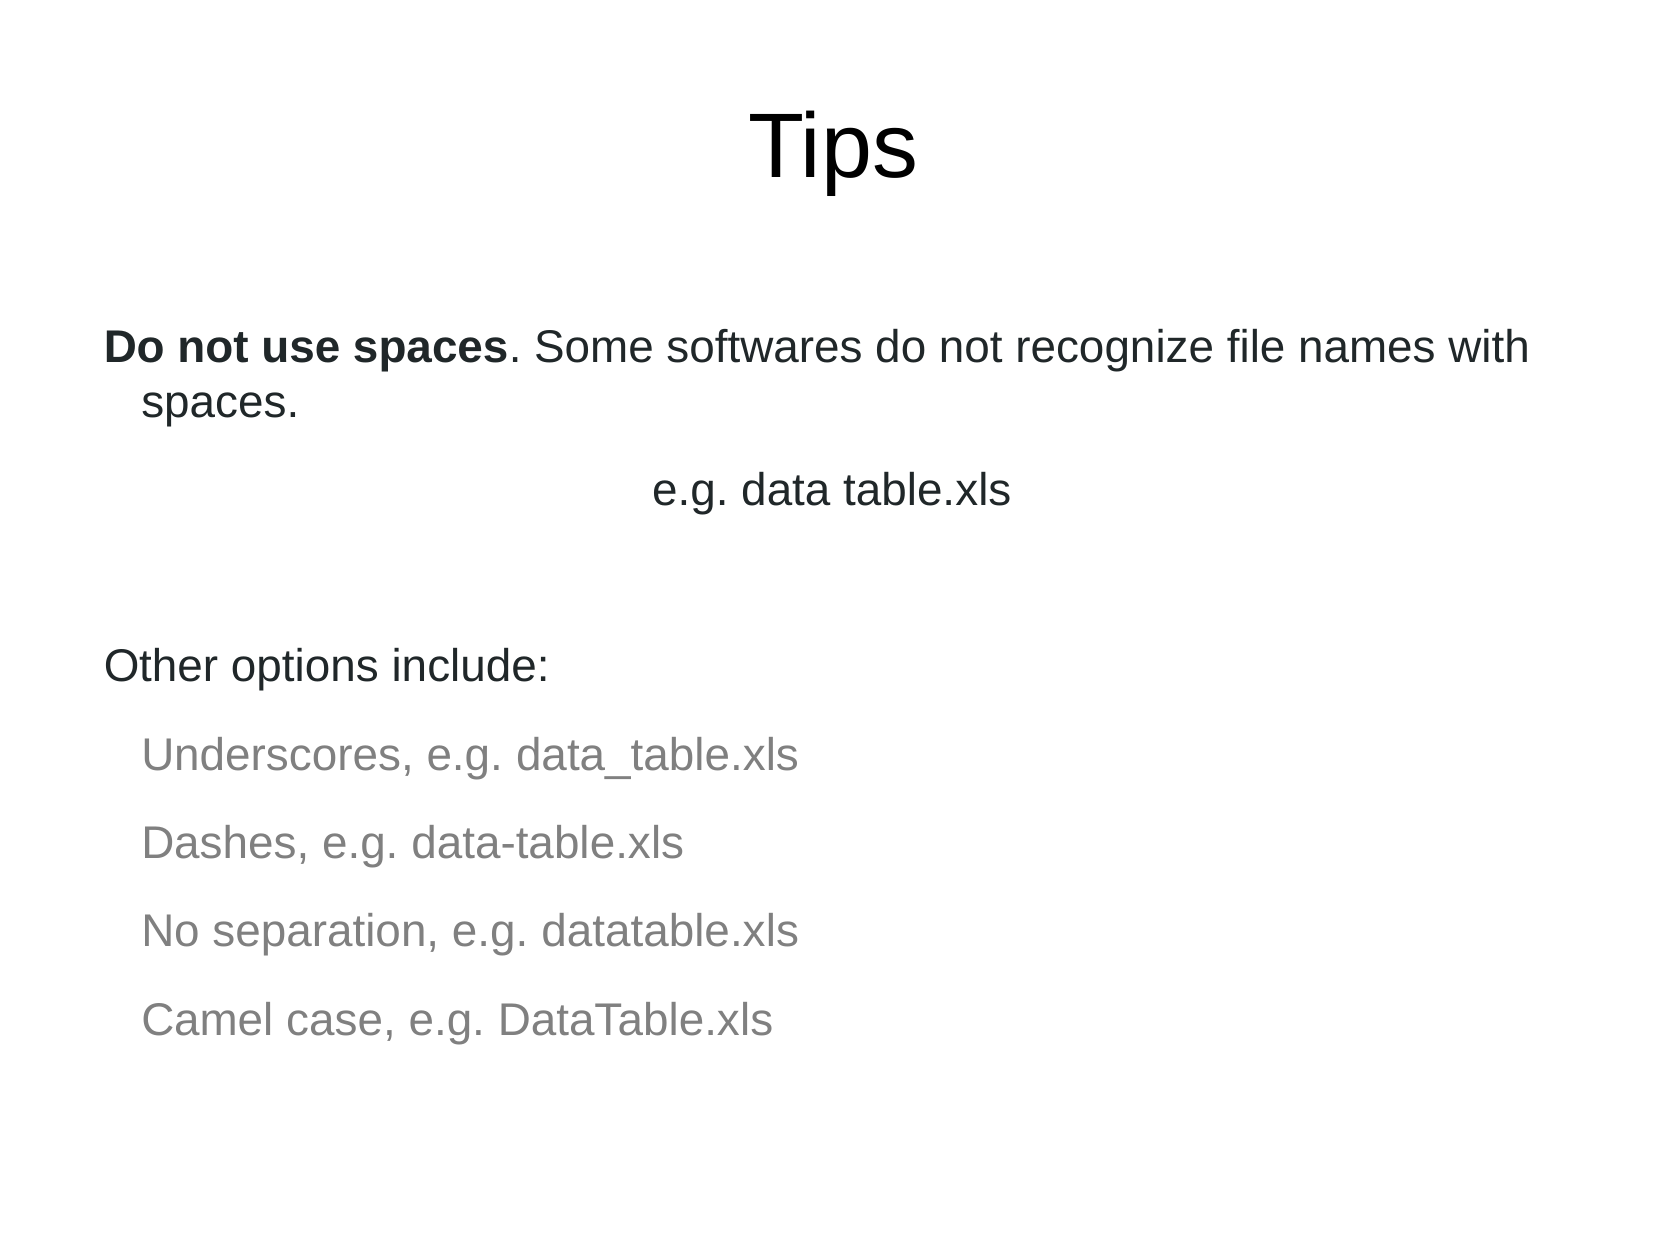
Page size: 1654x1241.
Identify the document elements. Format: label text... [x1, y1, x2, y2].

title Tips [438, 69, 1228, 222]
text_box Do not use spaces. Some softwares do not recognize file names with spaces. e.g. data table.xls Other options include: Underscores, e.g. data_table.xls Dashes, e.g. data-table.xls No separation, e.g. datatable.xls Camel case, e.g. DataTable.xls [51, 301, 1576, 1081]
